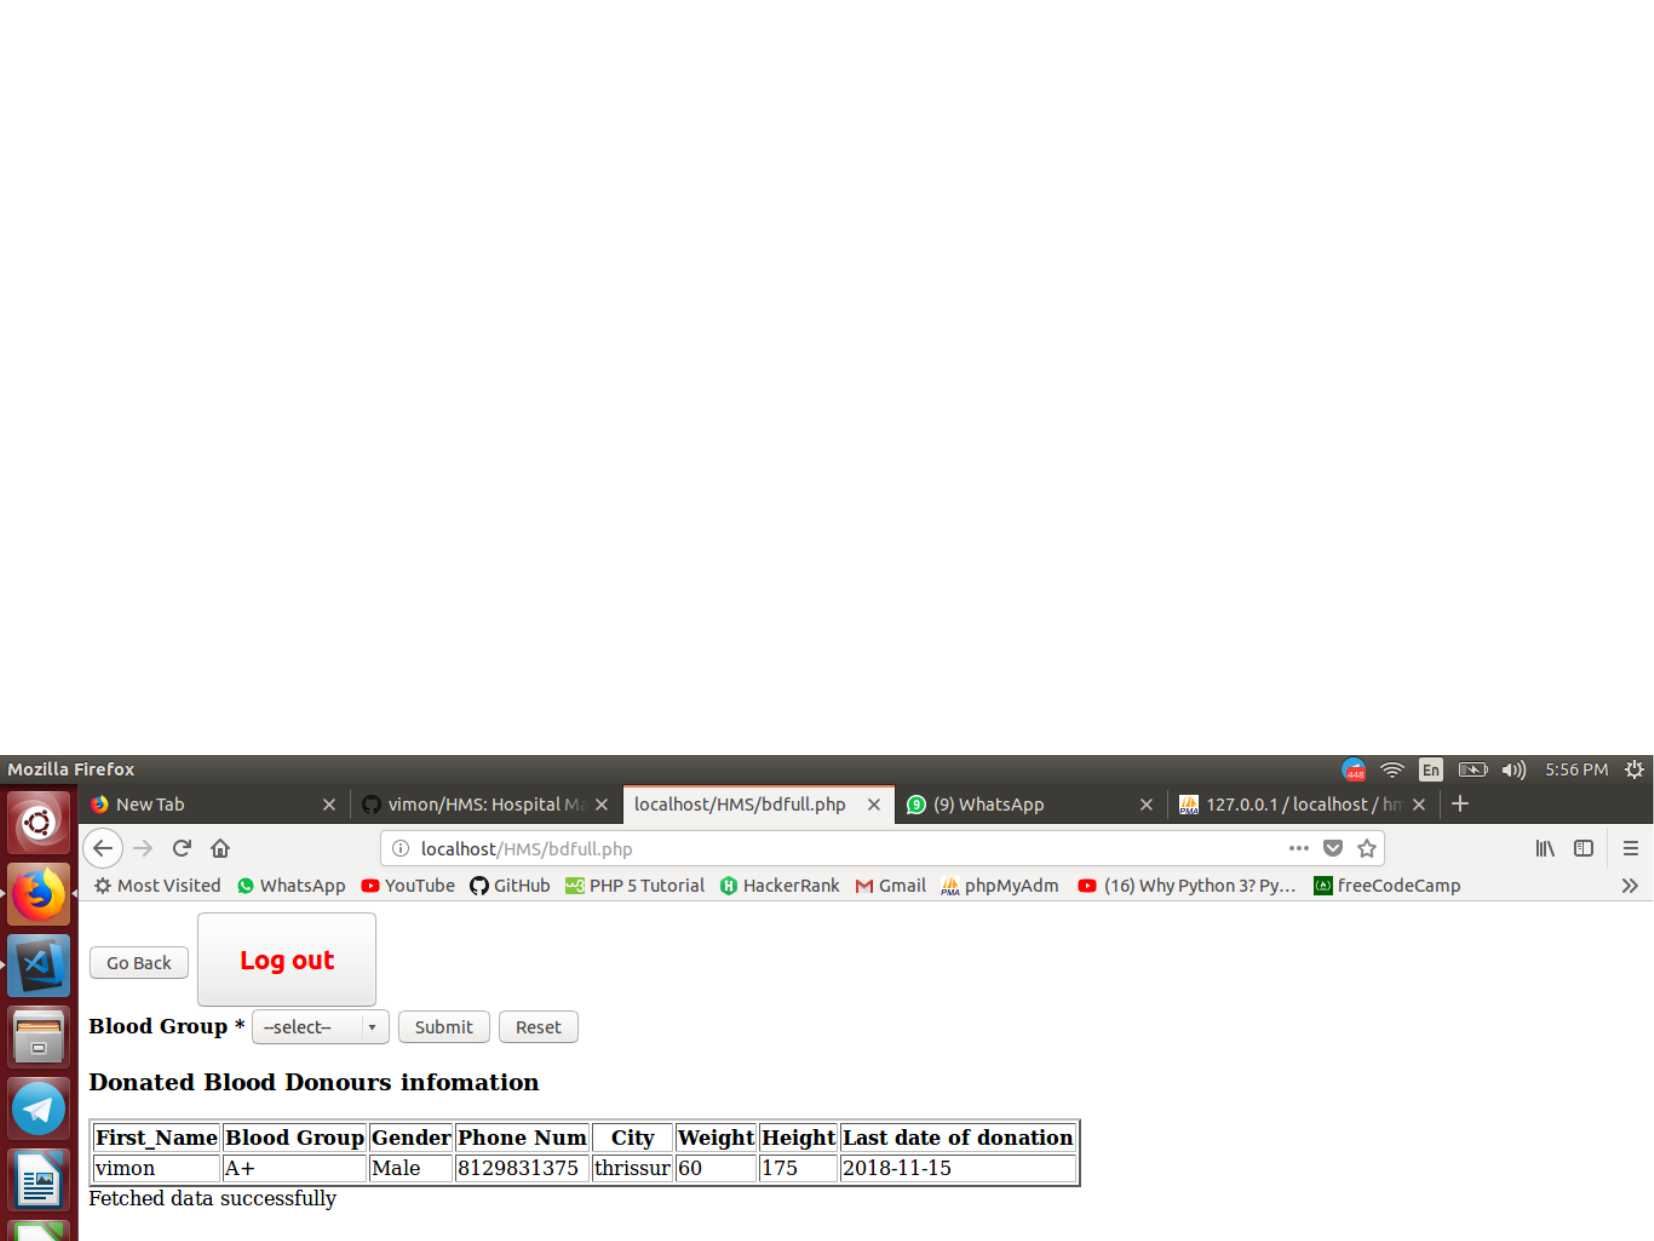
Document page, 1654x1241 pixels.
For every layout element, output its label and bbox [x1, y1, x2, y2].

picture [0, 755, 1654, 1241]
